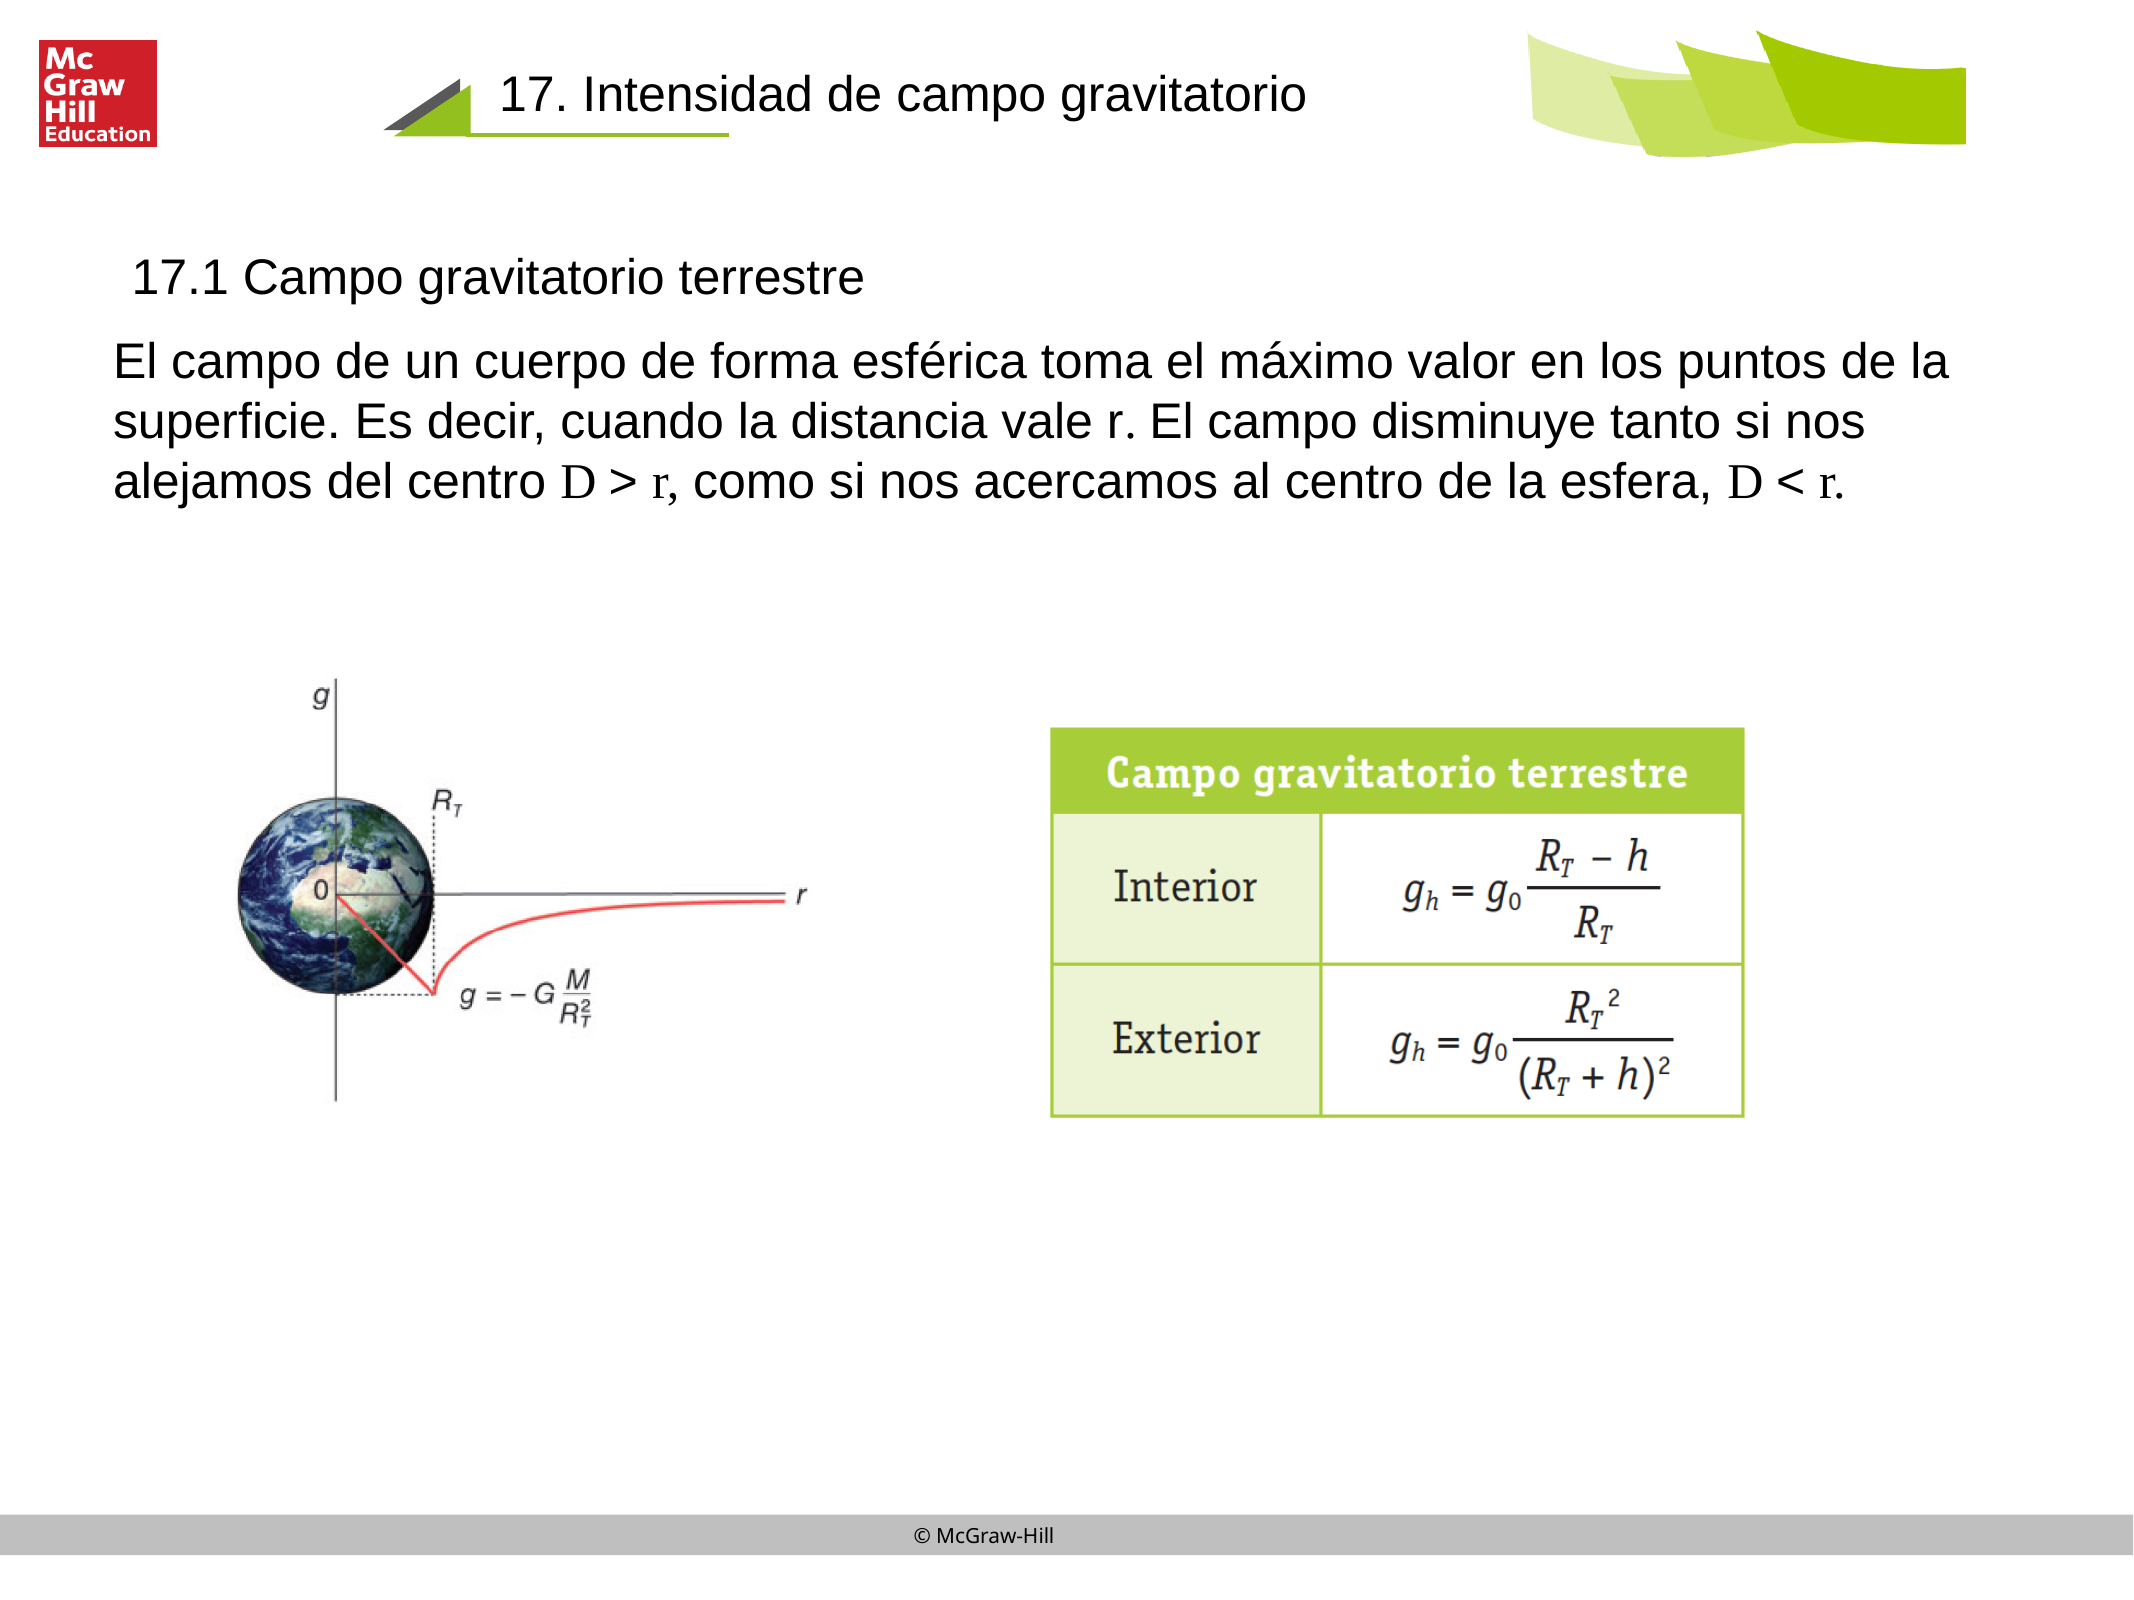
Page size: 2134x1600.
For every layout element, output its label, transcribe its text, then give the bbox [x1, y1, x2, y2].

text_box El campo de un cuerpo de forma esférica toma el máximo valor en los puntos de la superficie. Es decir, cuando la distancia vale r. El campo disminuye tanto si nos alejamos del centro D > r, como si nos acercamos al centro de la esfera, D < r. [104, 320, 1989, 517]
picture [39, 40, 157, 147]
picture [1387, 30, 1966, 157]
text_box 17.1 Campo gravitatorio terrestre [123, 236, 874, 313]
text_box © McGraw-Hill [707, 1514, 1261, 1555]
text_box 17. Intensidad de campo gravitatorio [484, 59, 1323, 130]
text_box [383, 78, 471, 137]
picture [1046, 721, 1749, 1120]
picture [205, 646, 815, 1120]
text_box [0, 1514, 2134, 1556]
